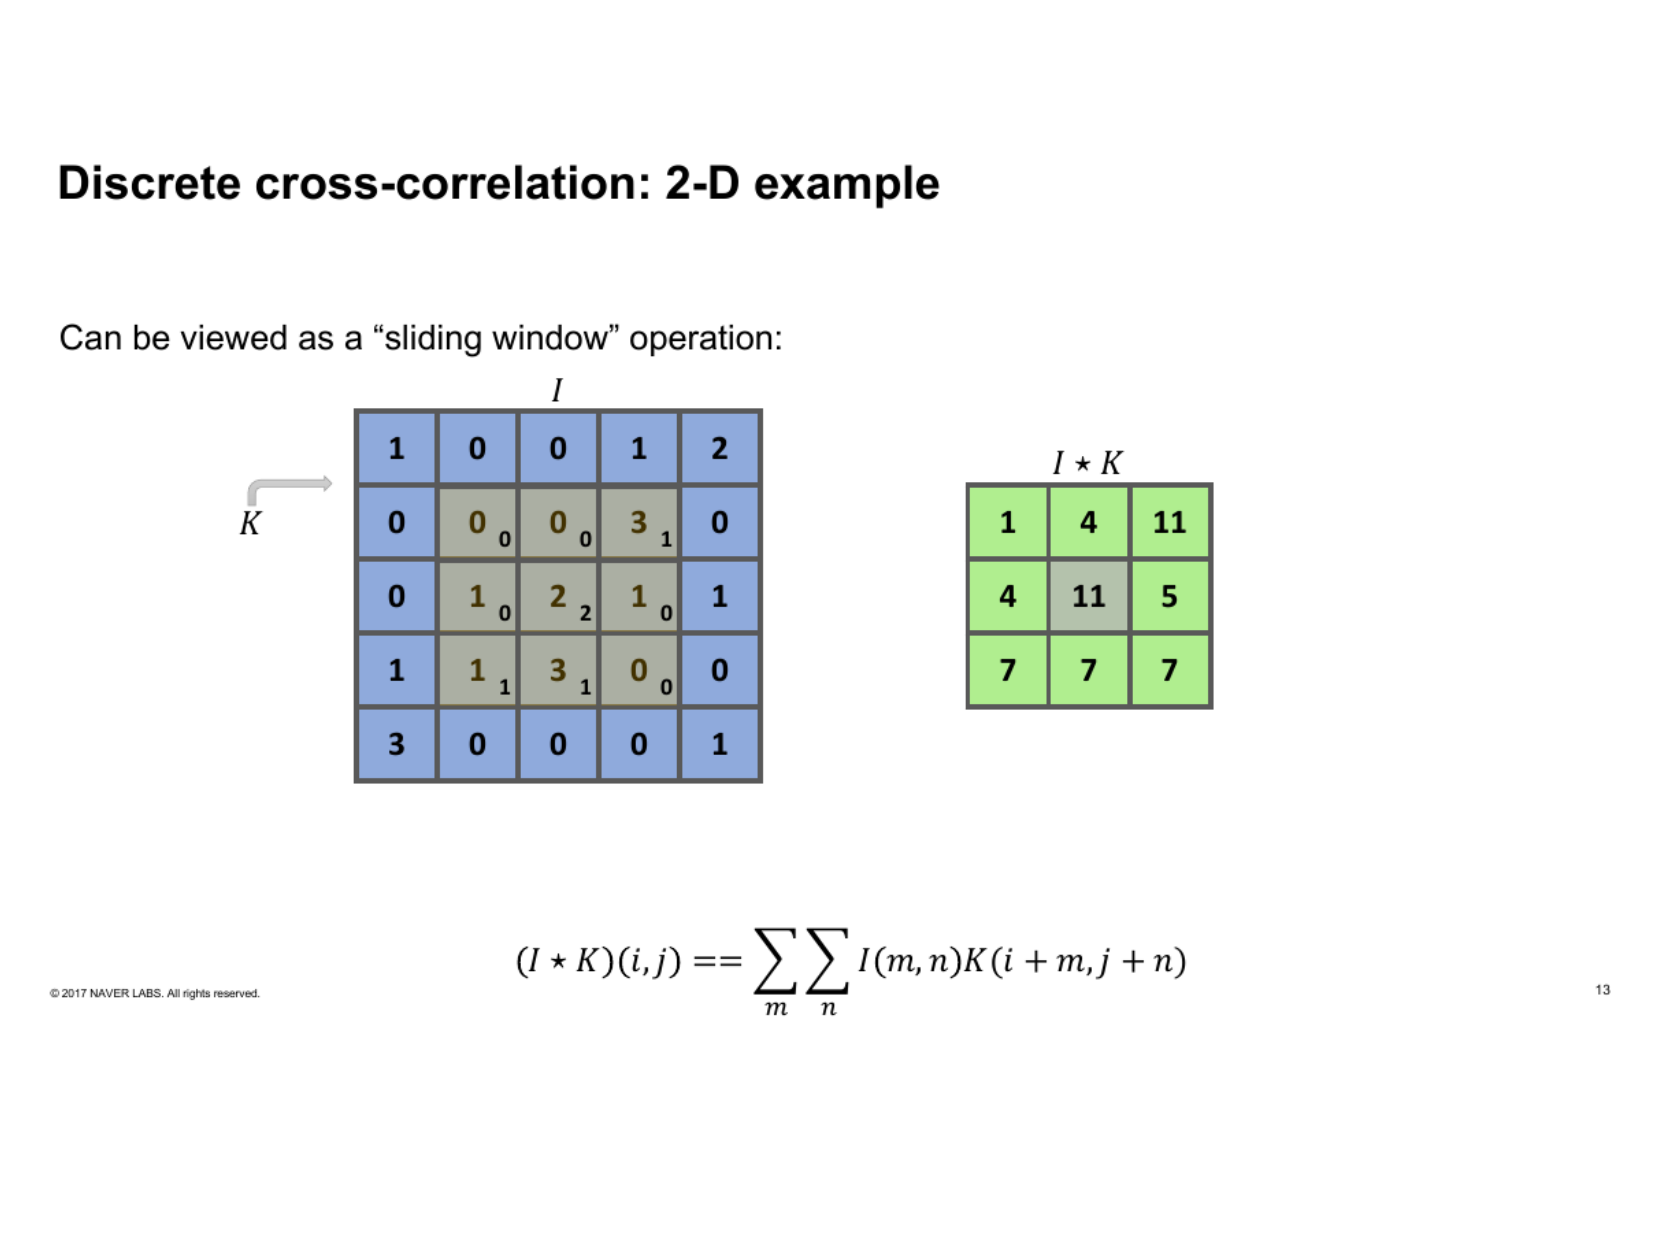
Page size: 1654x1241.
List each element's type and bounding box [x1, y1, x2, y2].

picture [2, 114, 1654, 1044]
